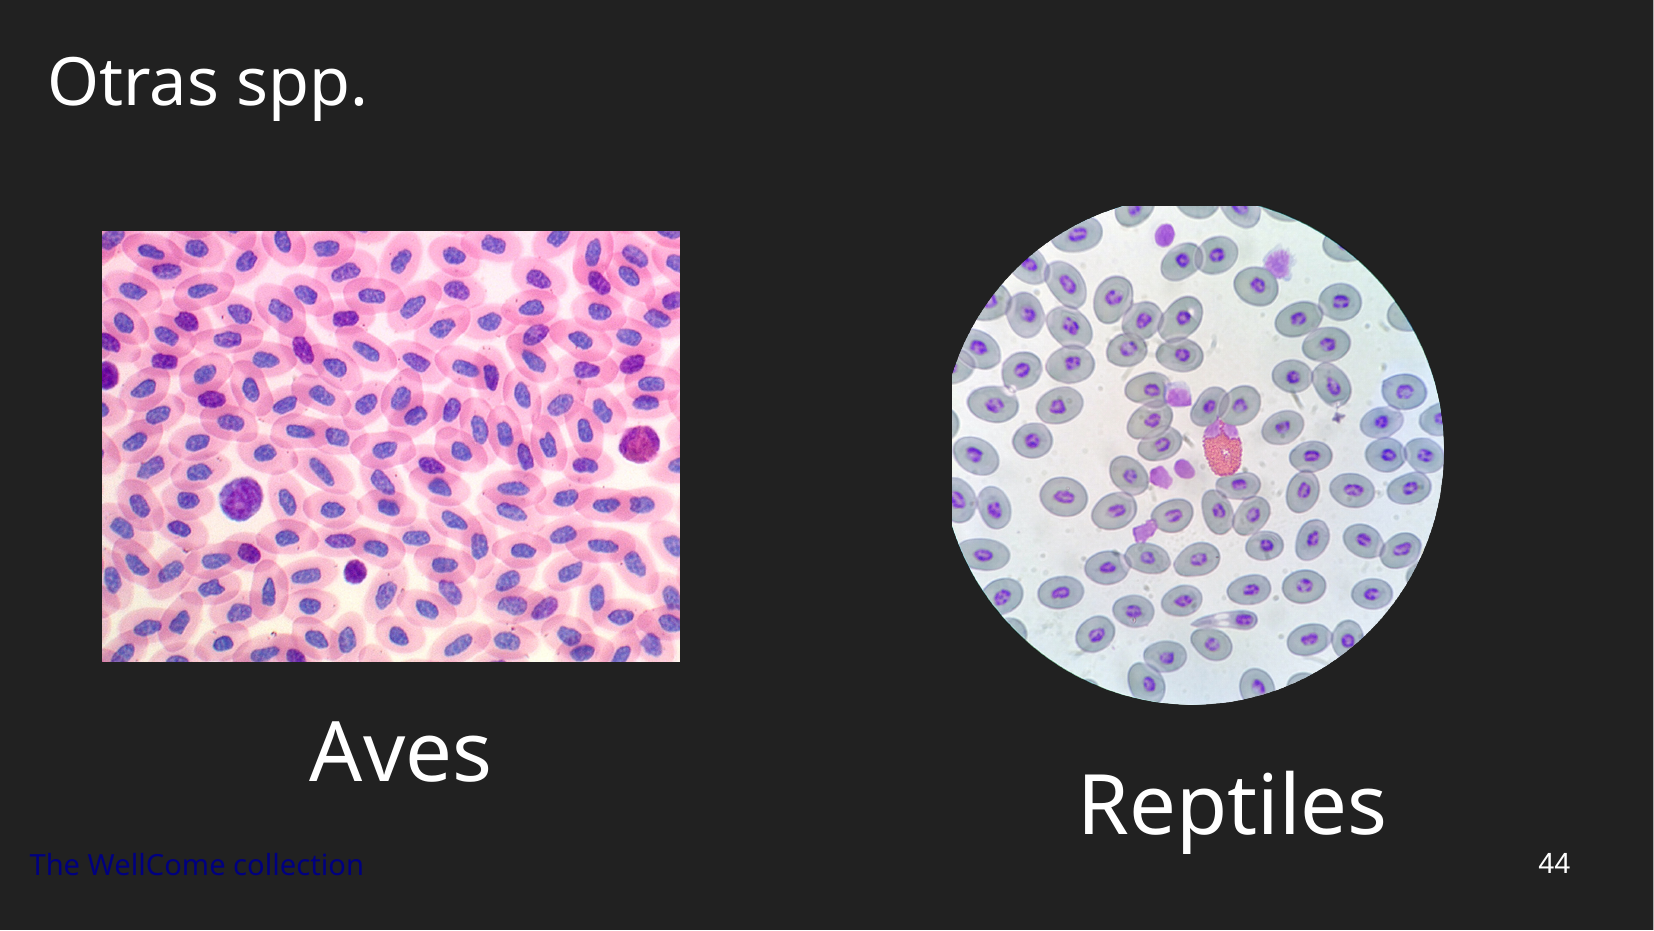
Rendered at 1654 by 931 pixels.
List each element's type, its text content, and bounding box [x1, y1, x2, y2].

text_box Aves [295, 685, 650, 797]
picture [952, 206, 1447, 709]
title Otras spp. [47, 1, 1536, 157]
title The WellCome collection [29, 797, 1518, 931]
text_box Reptiles [1062, 738, 1418, 797]
picture [102, 231, 680, 662]
